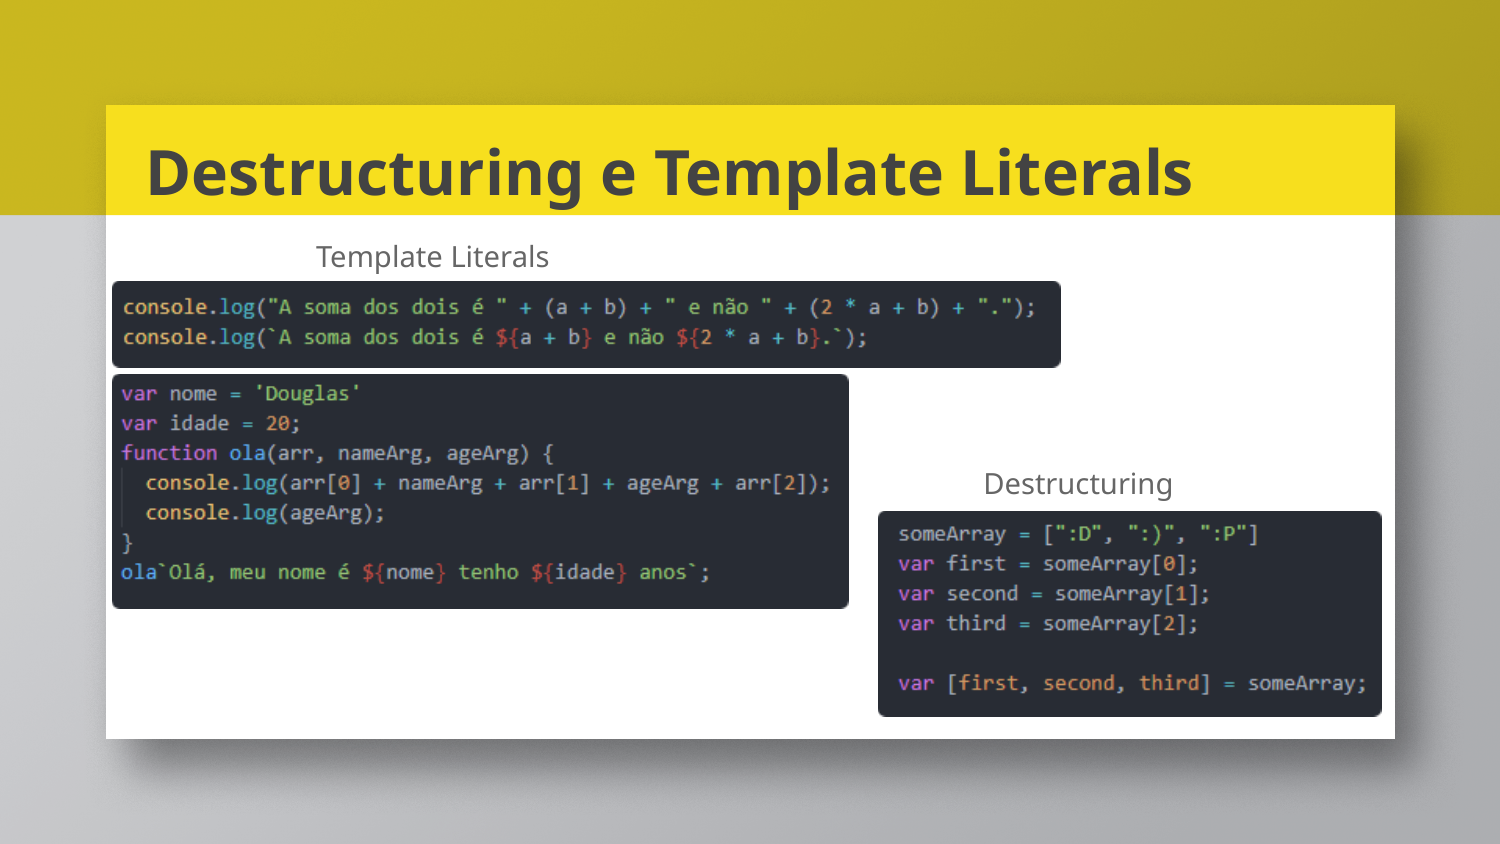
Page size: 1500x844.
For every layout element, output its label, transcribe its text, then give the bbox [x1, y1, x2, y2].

text_box Destructuring [893, 450, 1403, 561]
text_box Template Literals [226, 222, 735, 334]
title Destructuring e Template Literals [130, 112, 1301, 223]
picture [0, 0, 1500, 844]
